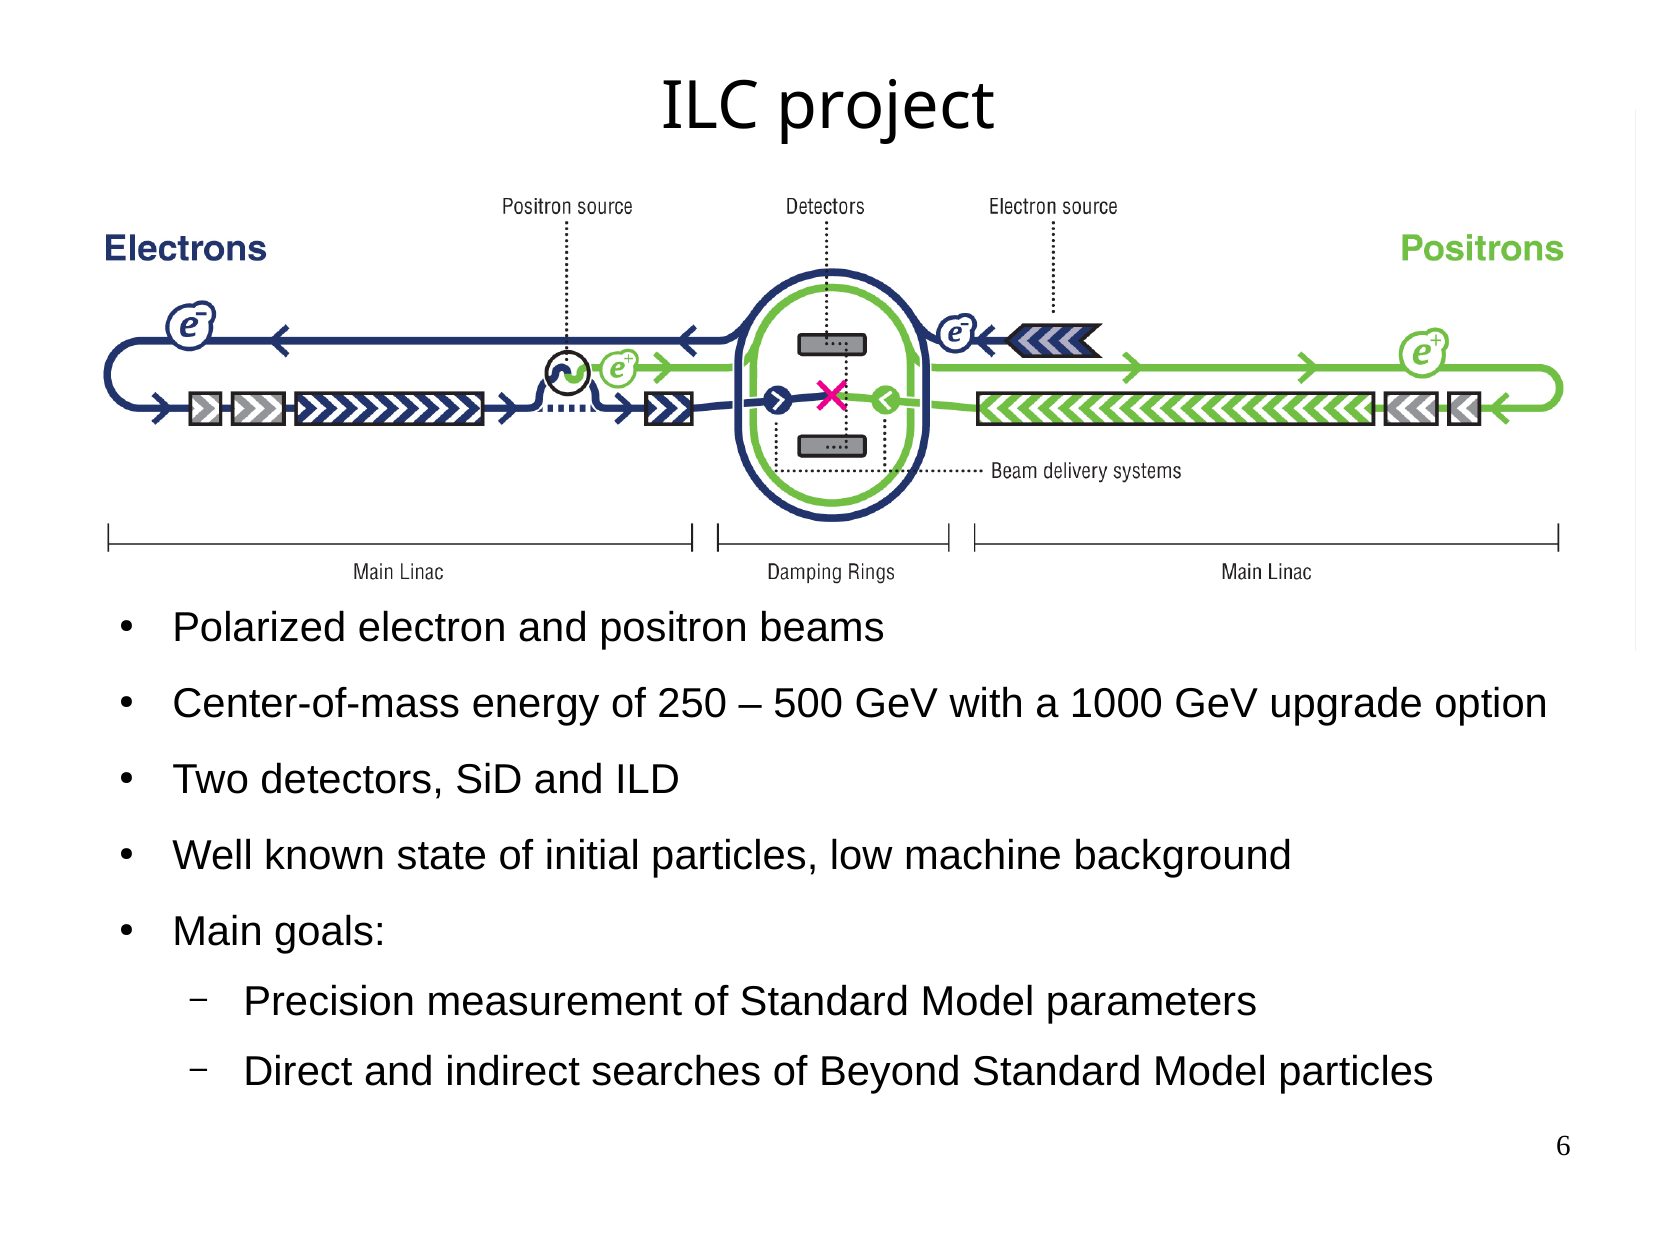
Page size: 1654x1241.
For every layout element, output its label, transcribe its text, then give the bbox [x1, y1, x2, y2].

list Polarized electron and positron beams Center-of-mass energy of 250 – 500 GeV with a 1000 GeV upgrade option Two detectors, SiD and ILD Well known state of initial particles, low machine background Main goals: Precision measurement of Standard Model parameters Direct and indirect searches of Beyond Standard Model particles [101, 603, 1601, 1205]
picture [0, 109, 1636, 651]
title ILC project [85, 52, 1571, 154]
